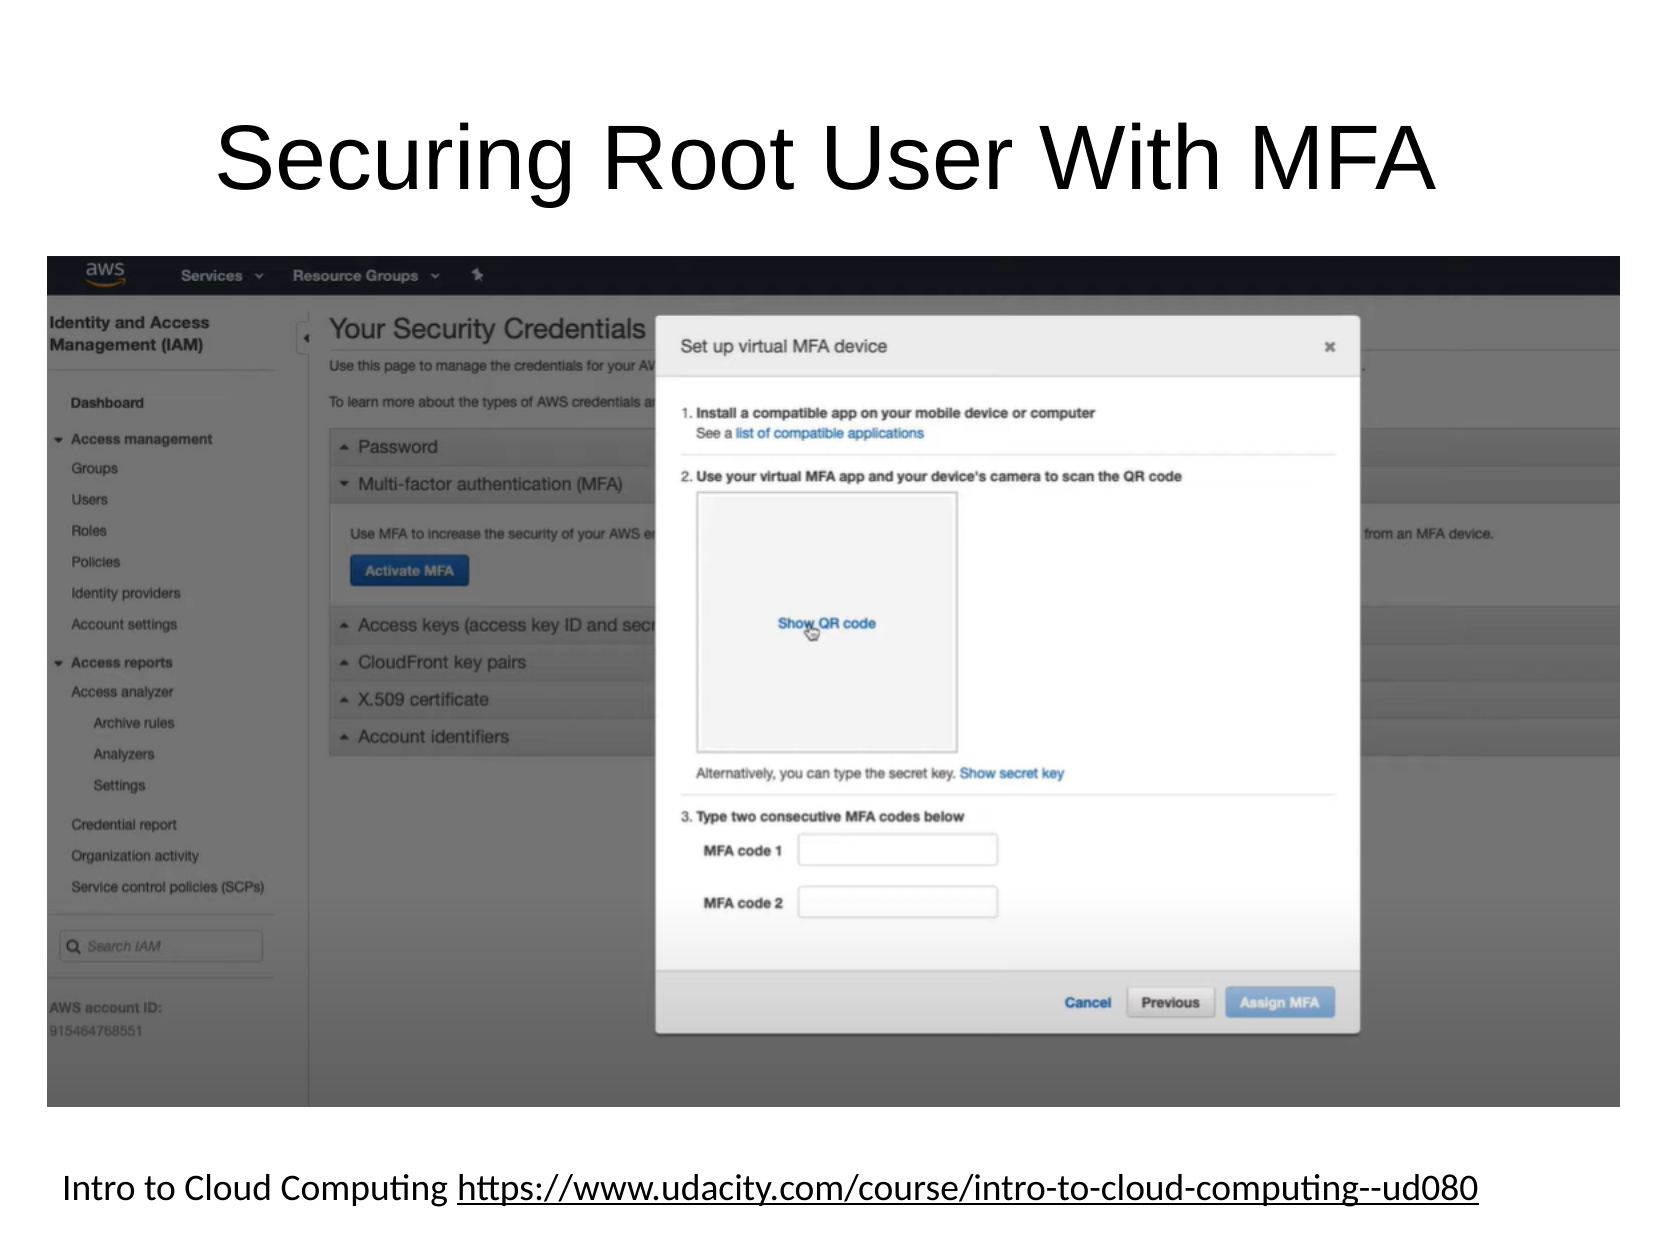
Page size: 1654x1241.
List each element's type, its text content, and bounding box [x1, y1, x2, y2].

text_box Intro to Cloud Computing https://www.udacity.com/course/intro-to-cloud-computing--ud080 [47, 1164, 1620, 1241]
picture [47, 256, 1620, 1107]
title Securing Root User With MFA [82, 49, 1571, 256]
